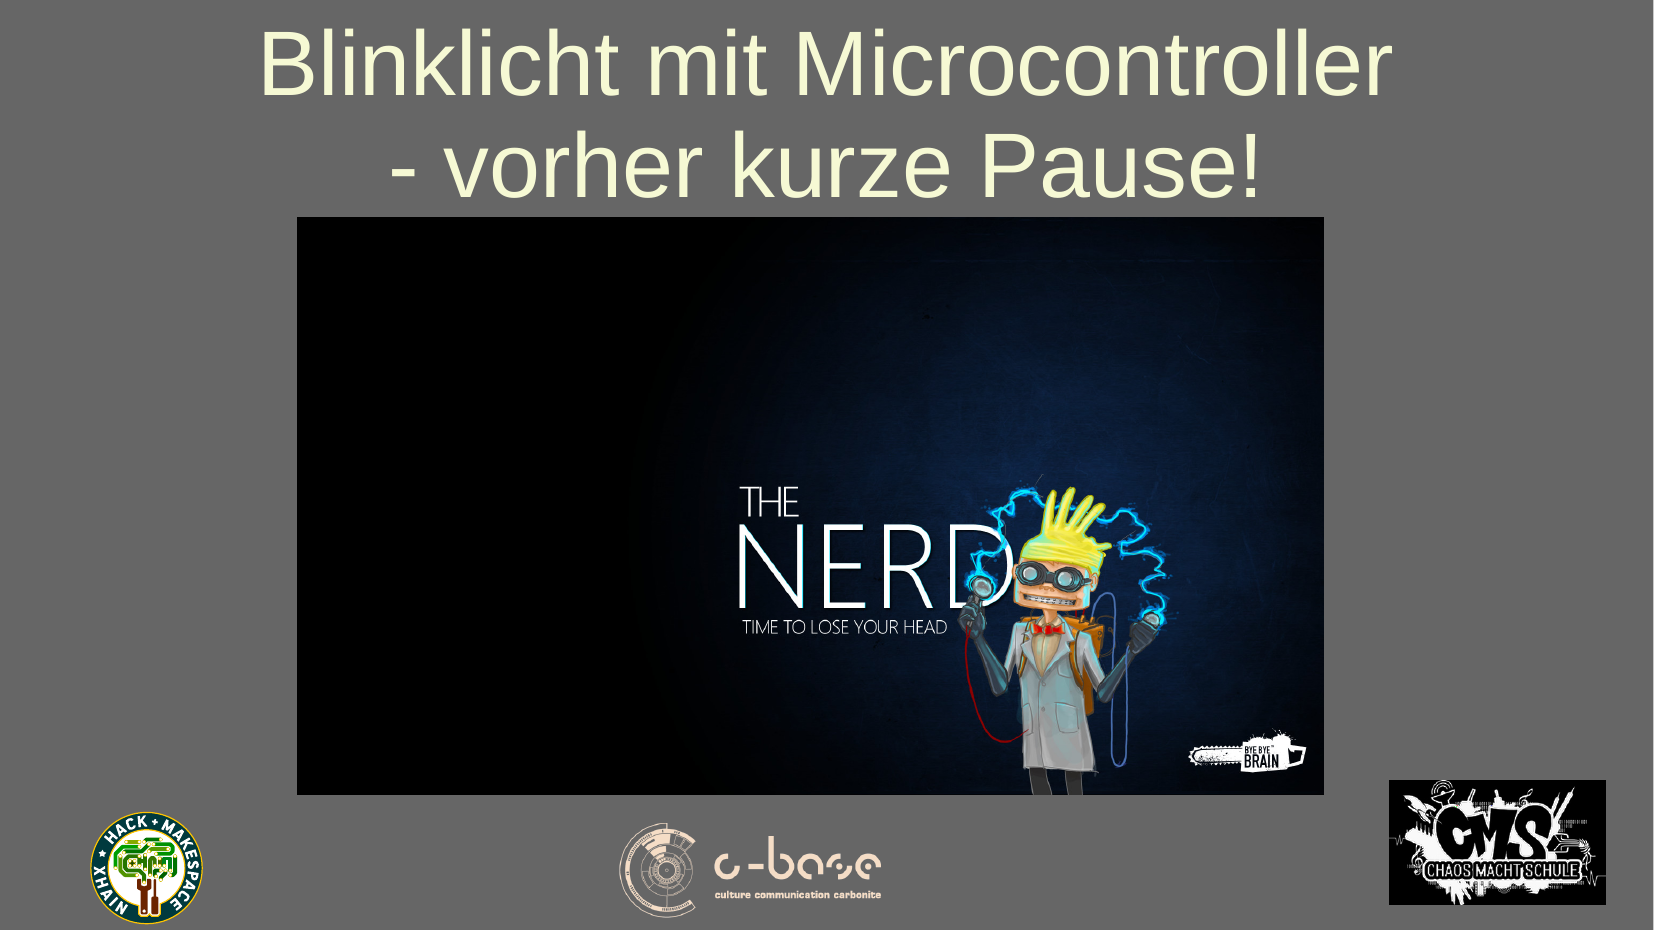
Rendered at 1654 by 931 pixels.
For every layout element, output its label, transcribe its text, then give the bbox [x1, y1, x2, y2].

title Blinklicht mit Microcontroller - vorher kurze Pause! [82, 12, 1571, 218]
picture [297, 217, 1324, 796]
picture [1389, 780, 1606, 905]
picture [609, 809, 897, 931]
